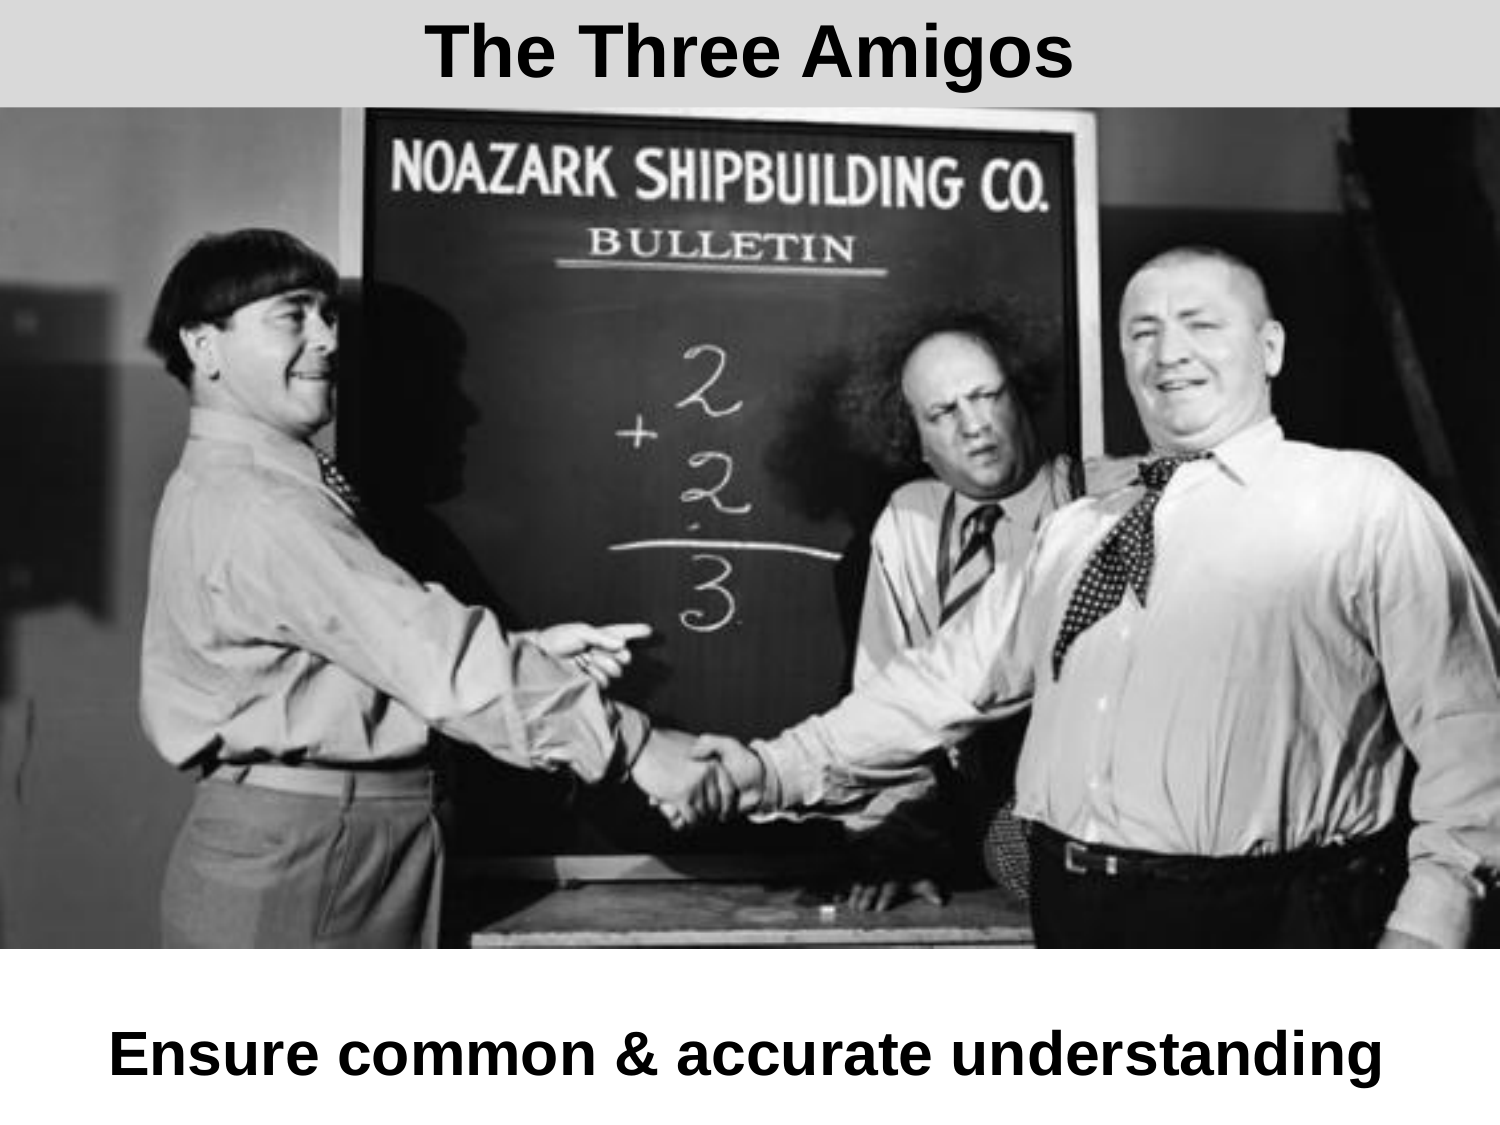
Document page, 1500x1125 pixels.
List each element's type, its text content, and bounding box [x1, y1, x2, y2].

text_box Ensure common & accurate understanding [93, 998, 1431, 1125]
picture [0, 108, 1500, 949]
text_box The Three Amigos [0, 0, 1500, 108]
